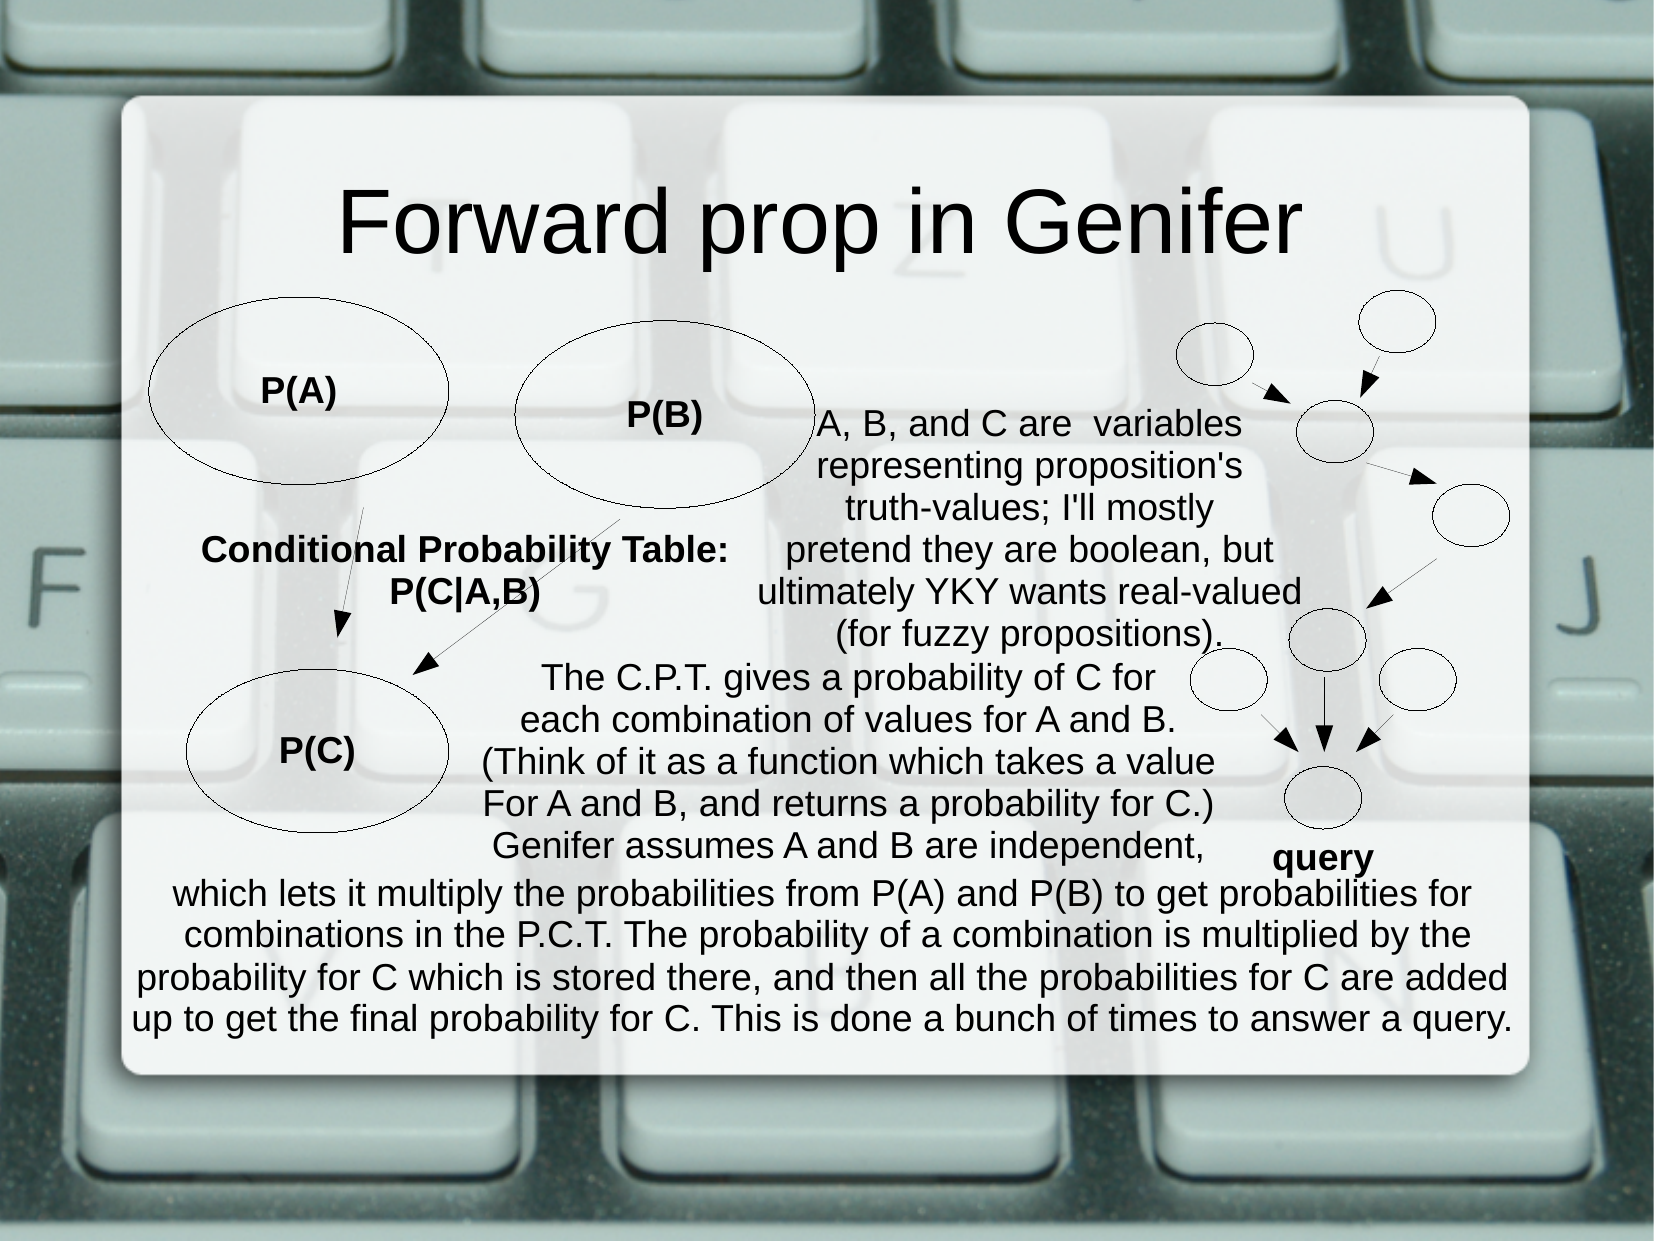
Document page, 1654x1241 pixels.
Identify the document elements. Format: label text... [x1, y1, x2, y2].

picture [0, 0, 1654, 1241]
title Forward prop in Genifer [135, 117, 1506, 325]
text_box P(B) [514, 320, 812, 509]
text_box which lets it multiply the probabilities from P(A) and P(B) to get probabilities for combinations in the P.C.T. The probability of a combination is multiplied by the probability for C which is stored there, and then all the probabilities for C are added up to get the final probability for C. This is done a bunch of times to answer a query. [116, 864, 1530, 1048]
text_box A, B, and C are variables representing proposition's truth-values; I'll mostly pretend they are boolean, but ultimately YKY wants real-valued (for fuzzy propositions). [742, 394, 1318, 662]
text_box query [1257, 829, 1447, 864]
text_box P(A) [148, 297, 449, 485]
text_box Conditional Probability Table: P(C|A,B) [186, 521, 742, 620]
text_box P(C) [186, 669, 449, 833]
text_box The C.P.T. gives a probability of C for each combination of values for A and B. (Think of it as a function which takes a value For A and B, and returns a probability for C.) Genifer assumes A and B are independent, [466, 649, 1231, 864]
